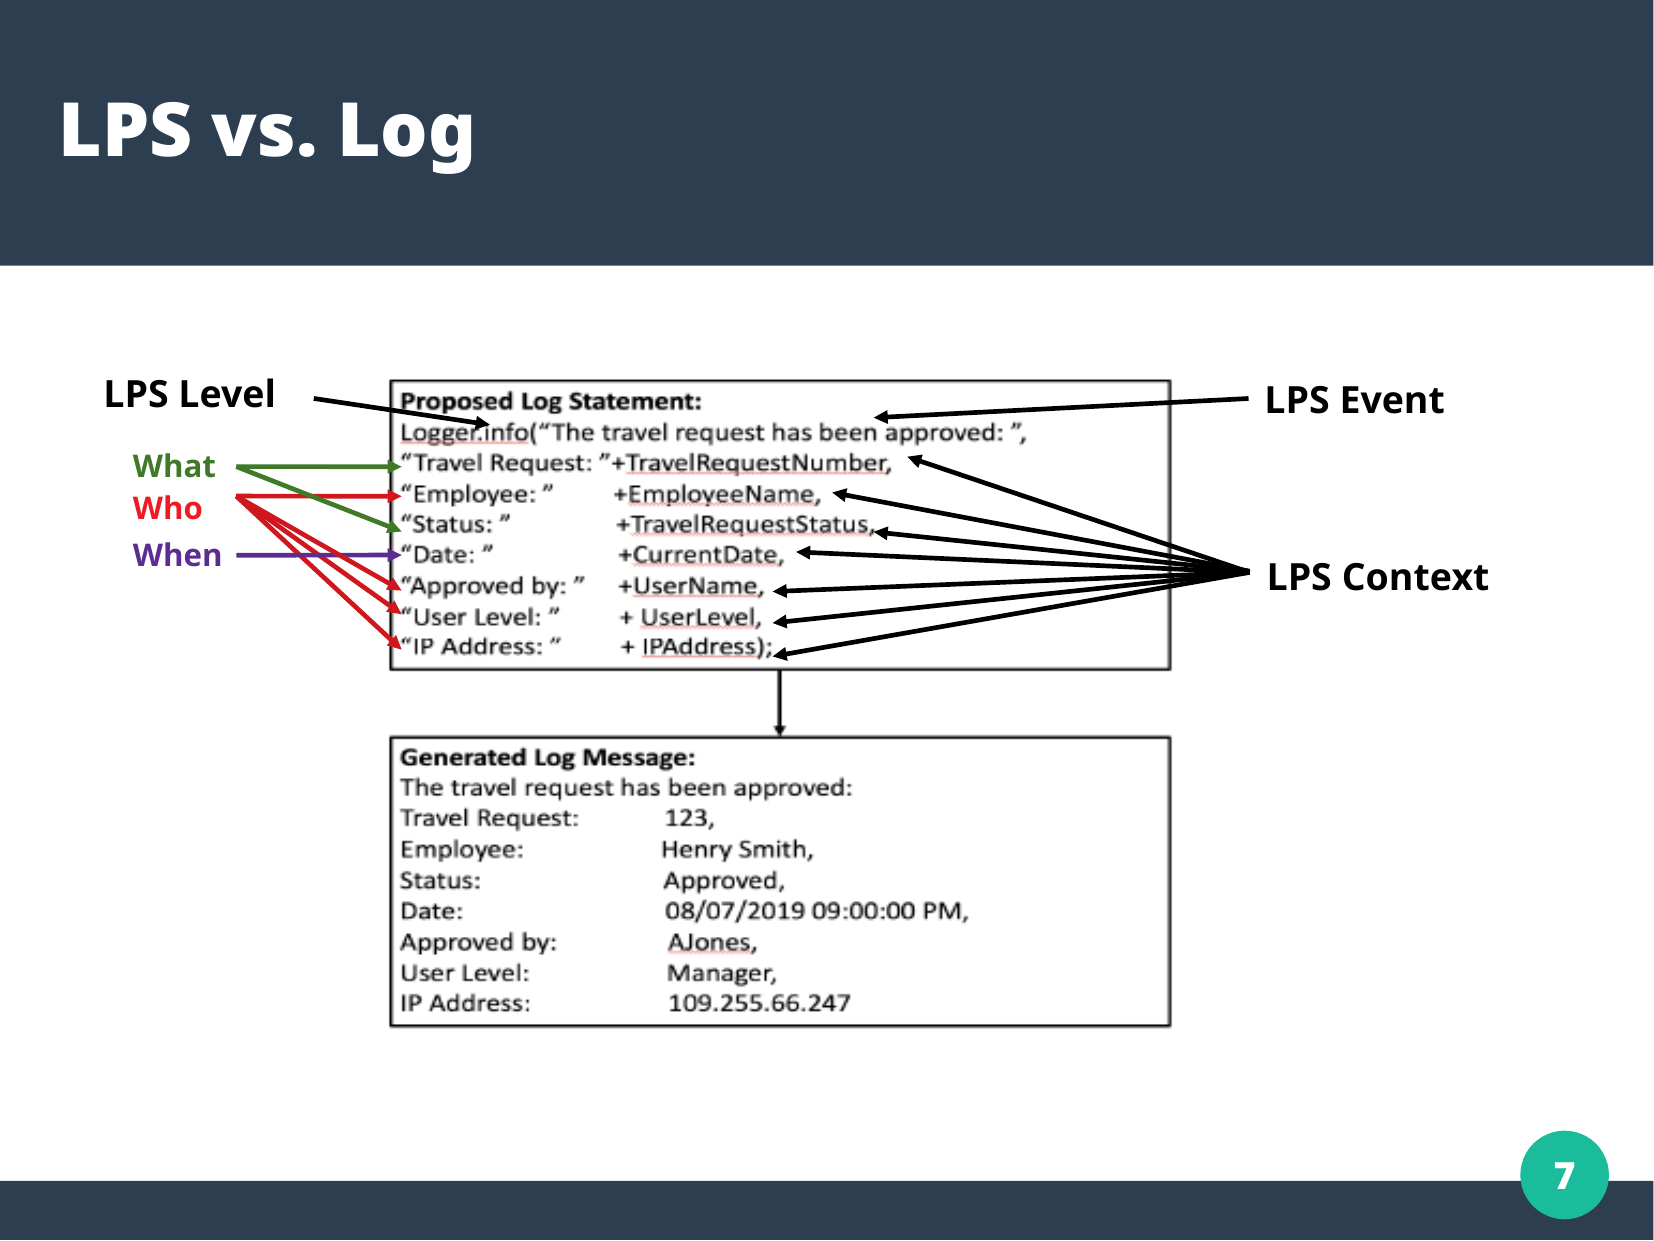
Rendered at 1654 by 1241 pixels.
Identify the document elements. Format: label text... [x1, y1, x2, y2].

title LPS vs. Log [58, 49, 1595, 207]
text_box Who [118, 489, 237, 525]
picture [360, 329, 1185, 1040]
text_box When [118, 525, 249, 577]
text_box LPS Event [1249, 366, 1498, 426]
text_box LPS Context [1251, 543, 1548, 603]
text_box LPS Level [88, 360, 337, 420]
text_box What [118, 437, 249, 489]
